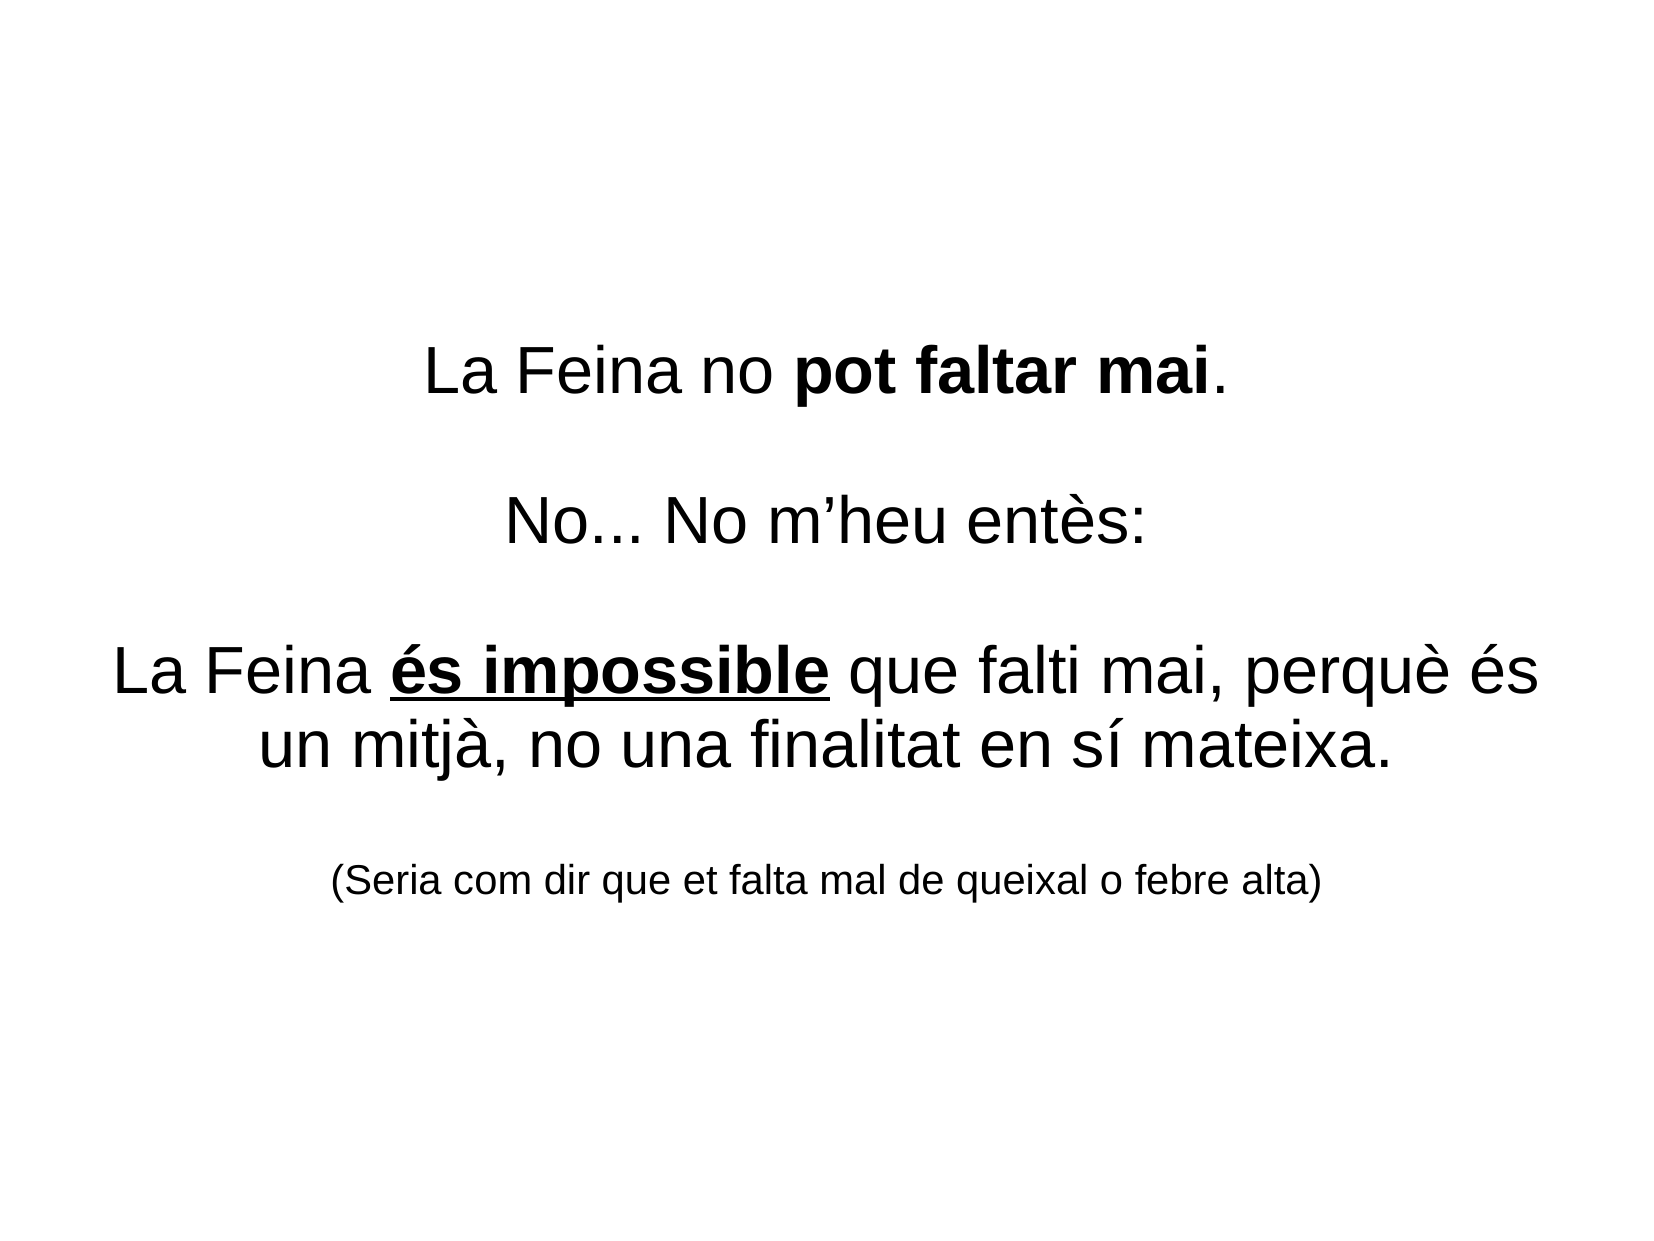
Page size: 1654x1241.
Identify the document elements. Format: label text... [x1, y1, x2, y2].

subtitle La Feina no pot faltar mai. No... No m’heu entès: La Feina és impossible que falti mai, perquè és un mitjà, no una finalitat en sí mateixa. (Seria com dir que et falta mal de queixal o febre alta) [82, 138, 1571, 1099]
